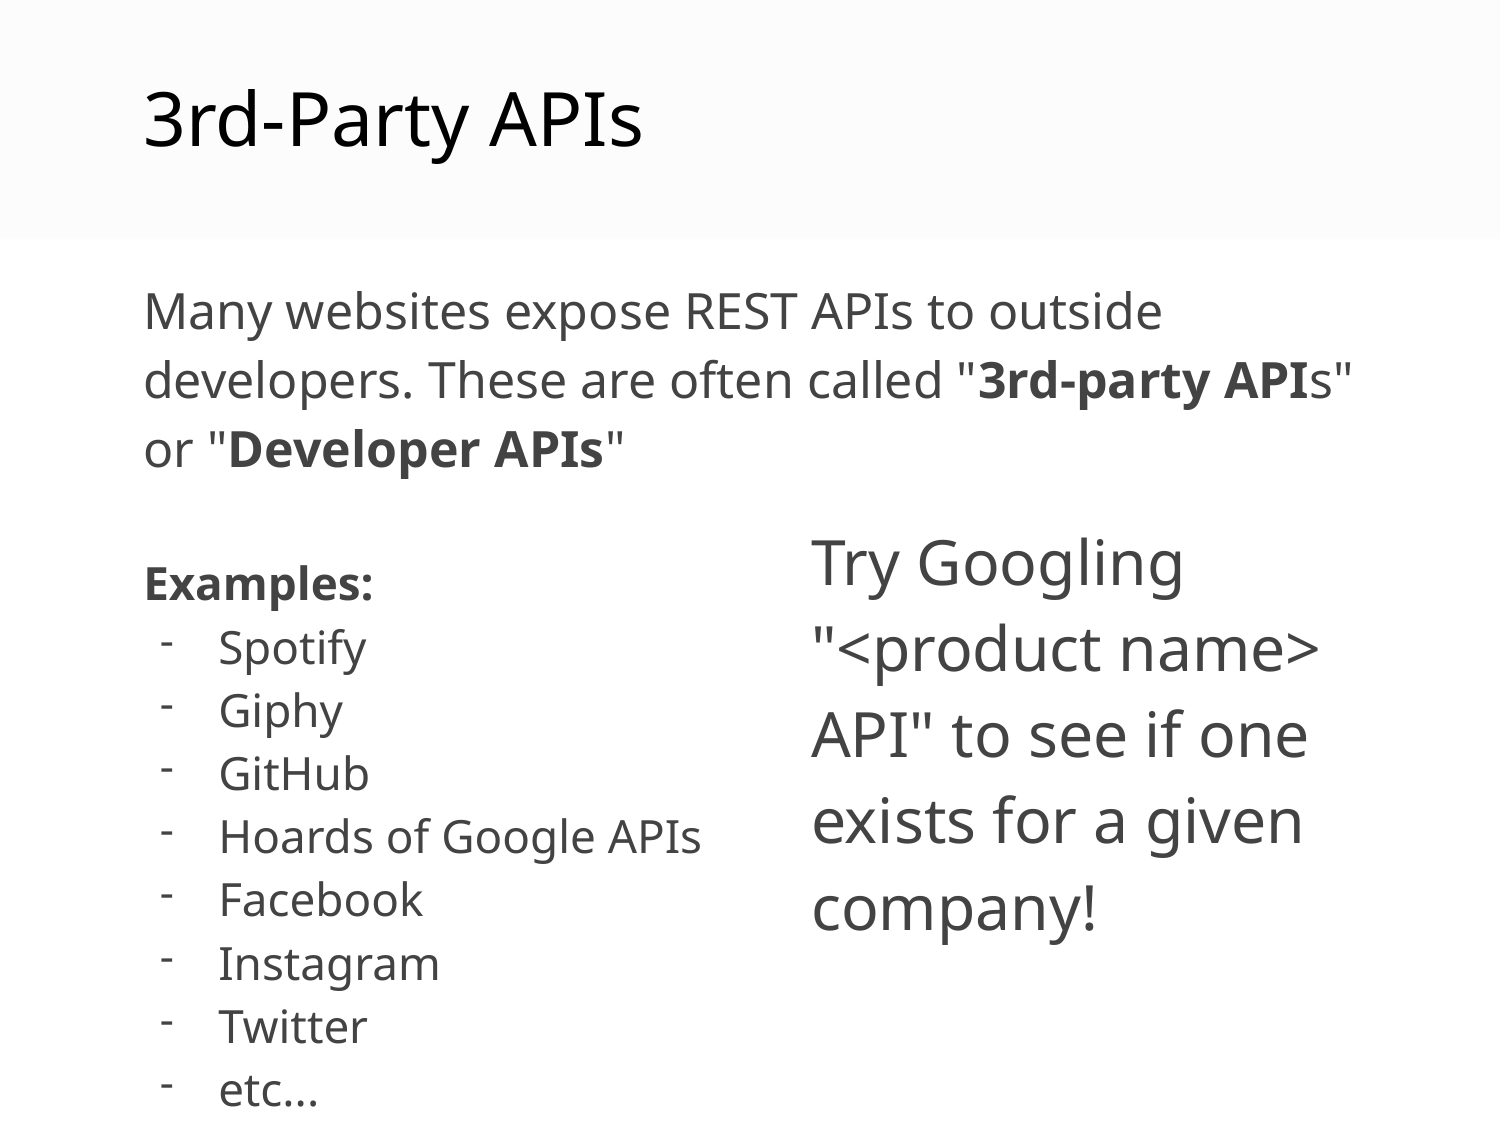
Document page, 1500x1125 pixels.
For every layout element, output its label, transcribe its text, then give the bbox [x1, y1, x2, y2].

text_box Try Googling "<product name> API" to see if one exists for a given company! [796, 548, 1407, 906]
list Many websites expose REST APIs to outside developers. These are often called "3rd-party APIs" or "Developer APIs" Examples: Spotify Giphy GitHub Hoards of Google APIs Facebook Instagram Twitter etc... [128, 255, 1407, 1004]
title 3rd-Party APIs [128, 56, 1372, 183]
